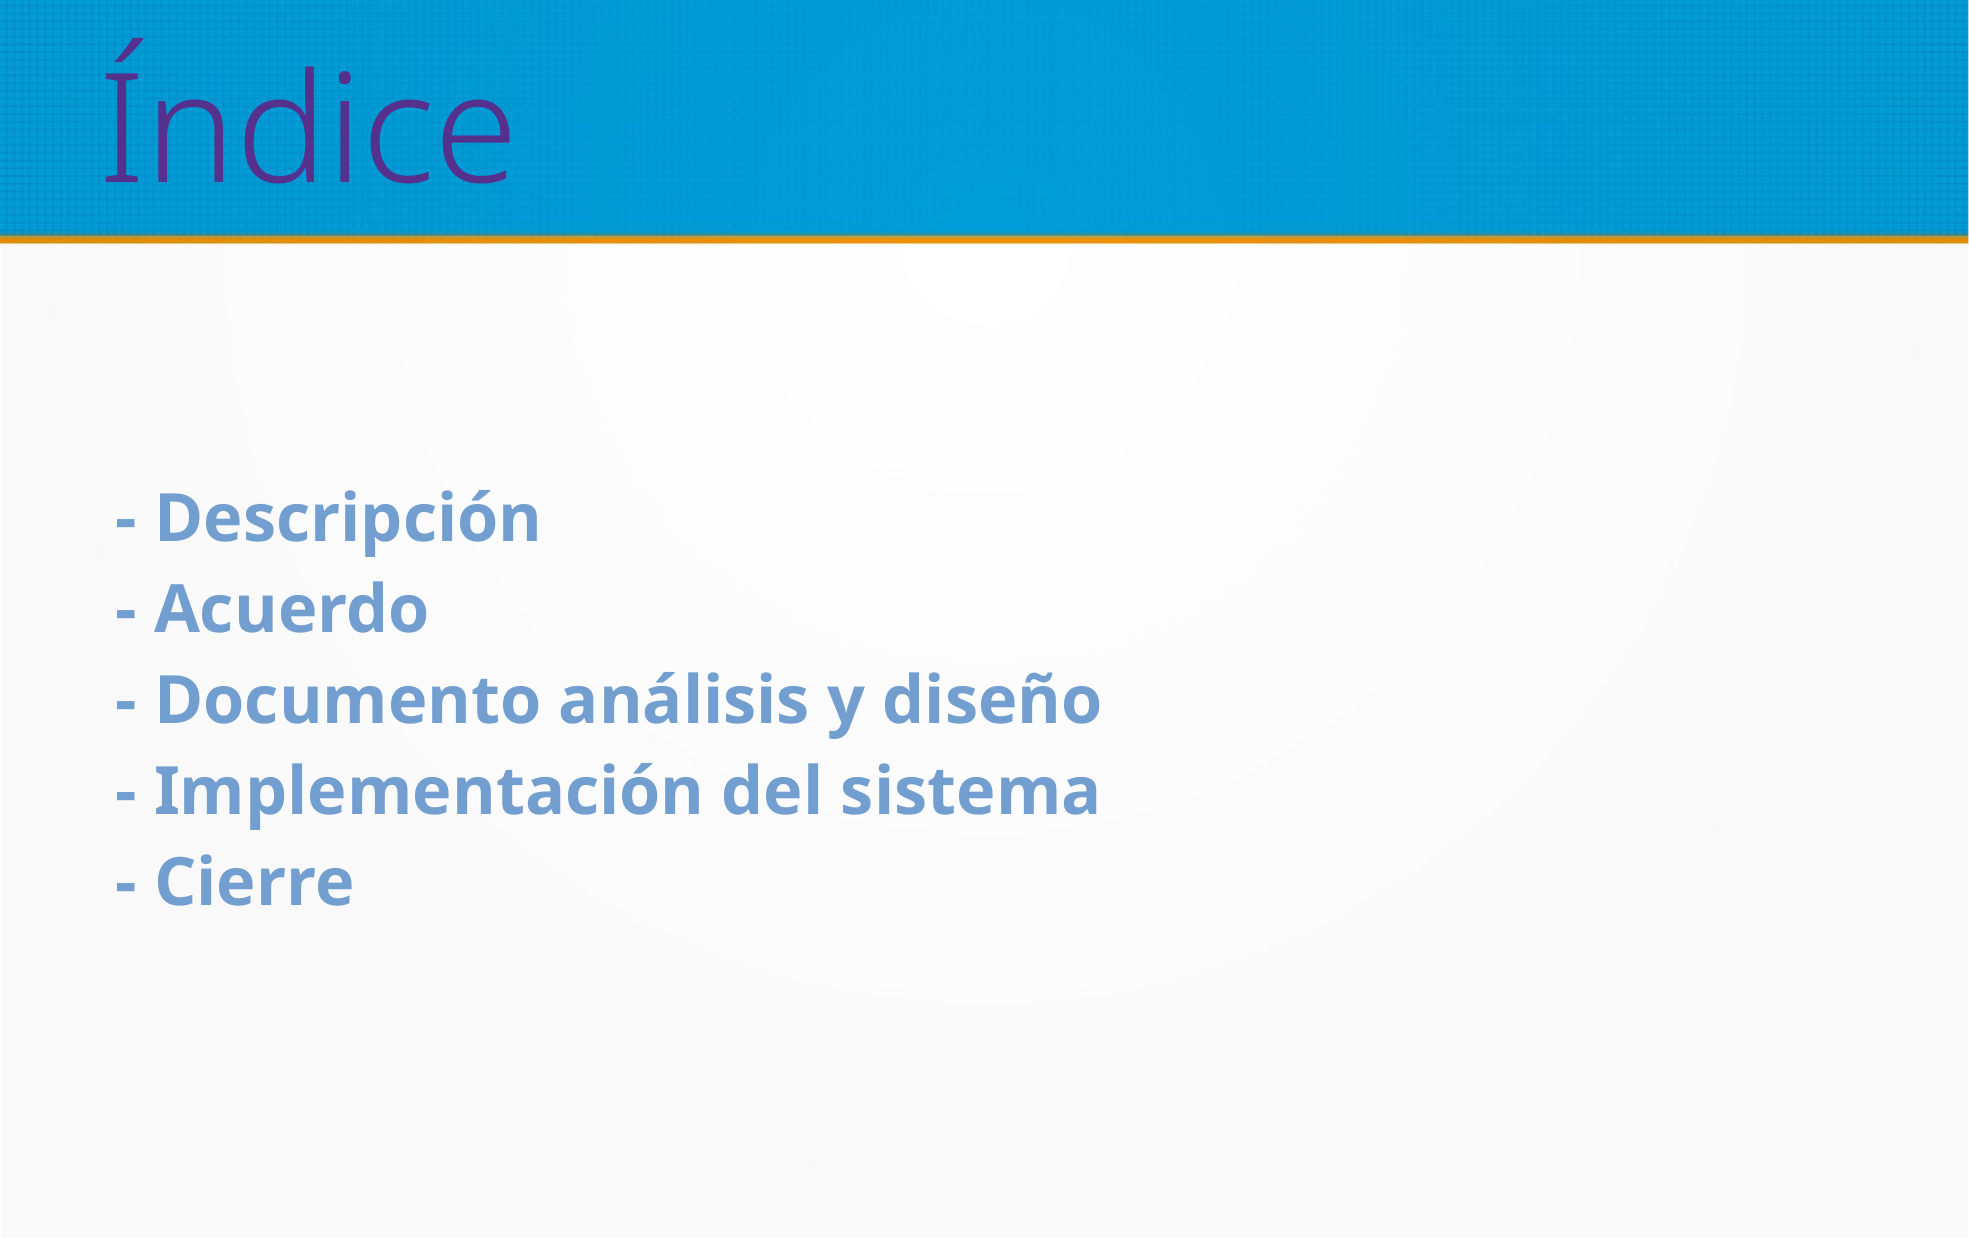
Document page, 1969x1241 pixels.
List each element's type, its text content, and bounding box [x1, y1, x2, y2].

picture [0, 233, 1969, 1241]
subtitle - Descripción - Acuerdo - Documento análisis y diseño - Implementación del sistema - Cierre [98, 315, 1861, 1081]
title Índice [98, 19, 1870, 227]
